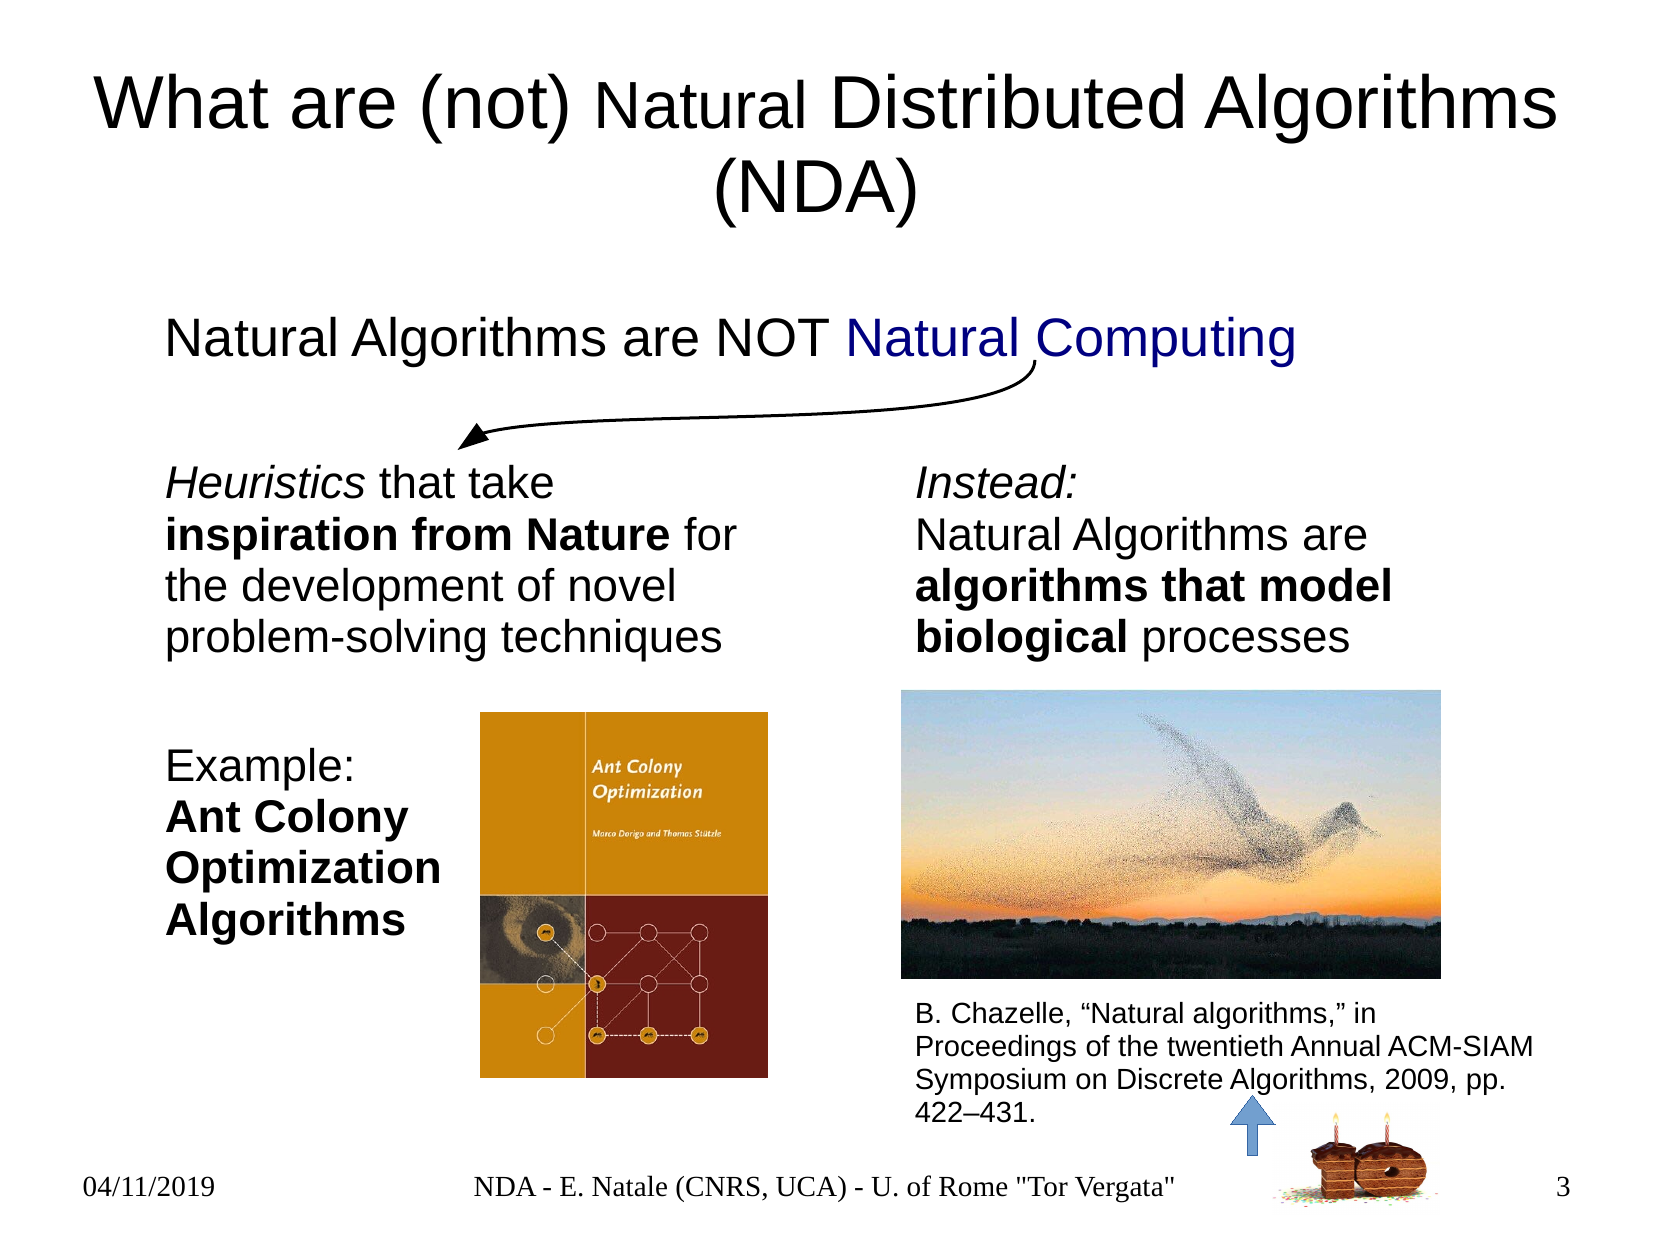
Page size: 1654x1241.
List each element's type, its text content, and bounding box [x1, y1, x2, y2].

title What are (not) Natural Distributed Algorithms (NDA) [82, 60, 1571, 229]
text_box B. Chazelle, “Natural algorithms,” in Proceedings of the twentieth Annual ACM-SIAM Symposium on Discrete Algorithms, 2009, pp. 422–431. [900, 990, 1561, 1136]
picture [1272, 1102, 1440, 1216]
text_box Instead: Natural Algorithms are algorithms that model biological processes [900, 450, 1501, 670]
text_box Example: Ant Colony Optimization Algorithms [150, 732, 466, 1018]
text_box Heuristics that take inspiration from Nature for the development of novel problem-solving techniques [150, 450, 766, 670]
text_box Natural Algorithms are NOT Natural Computing [150, 300, 1501, 376]
picture [480, 712, 768, 1078]
picture [901, 689, 1441, 979]
text_box [1230, 1095, 1276, 1156]
